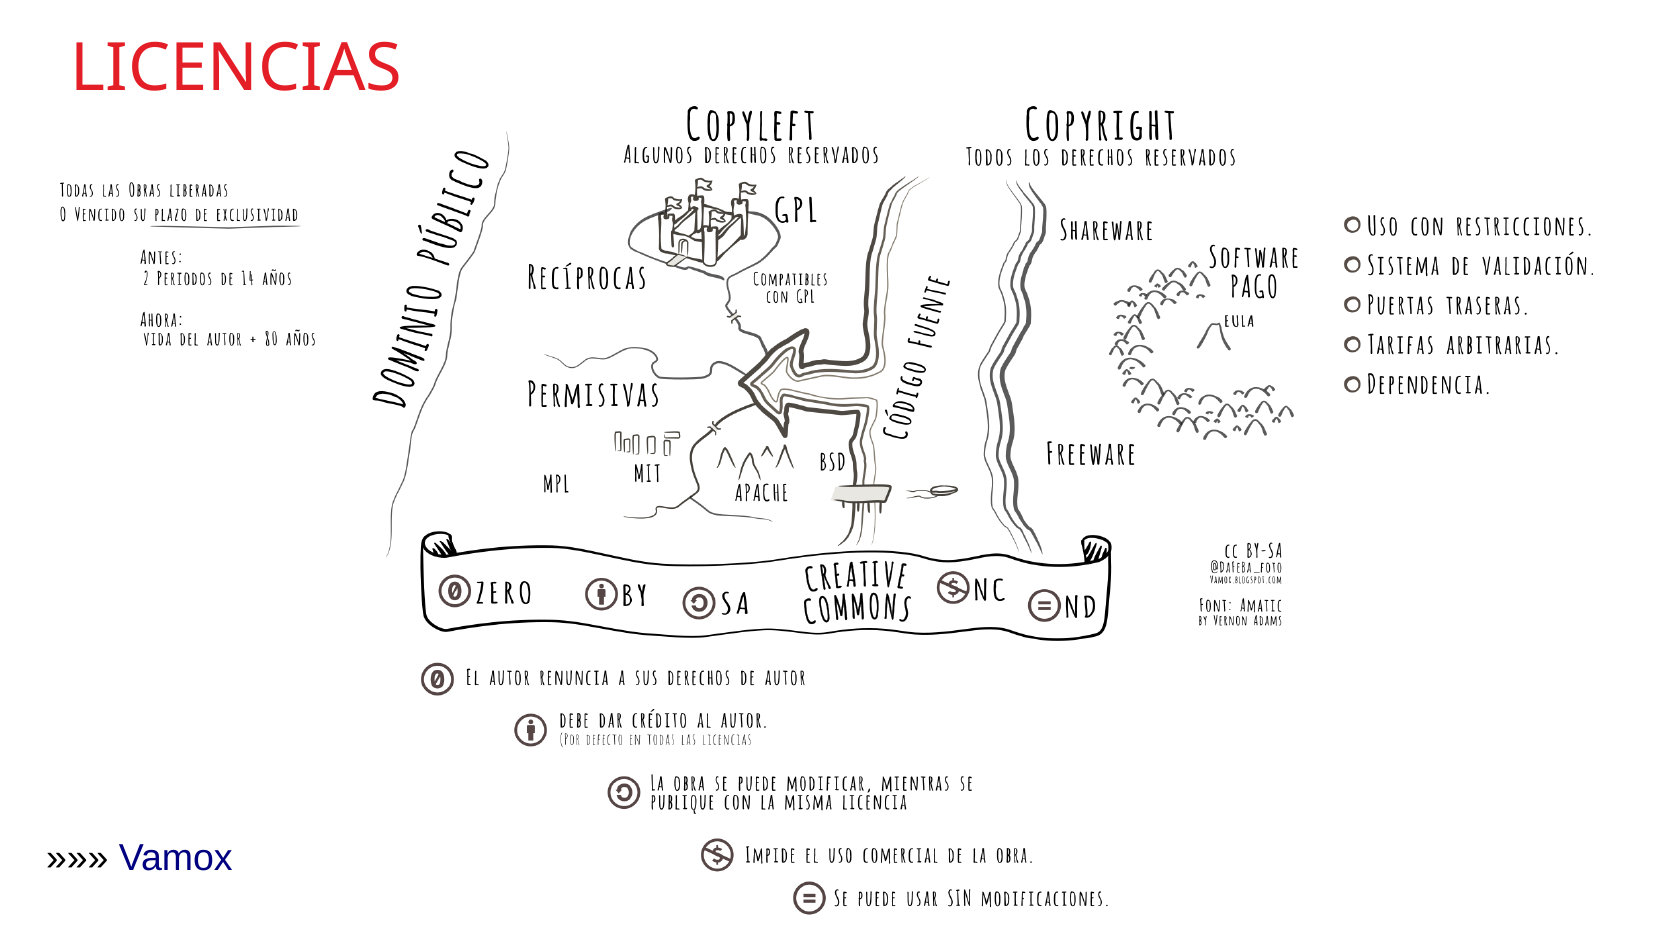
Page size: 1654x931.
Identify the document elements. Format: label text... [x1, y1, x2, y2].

text_box »»» Vamox [31, 828, 355, 886]
title LICENCIAS [70, 11, 1347, 118]
picture [60, 106, 1593, 929]
